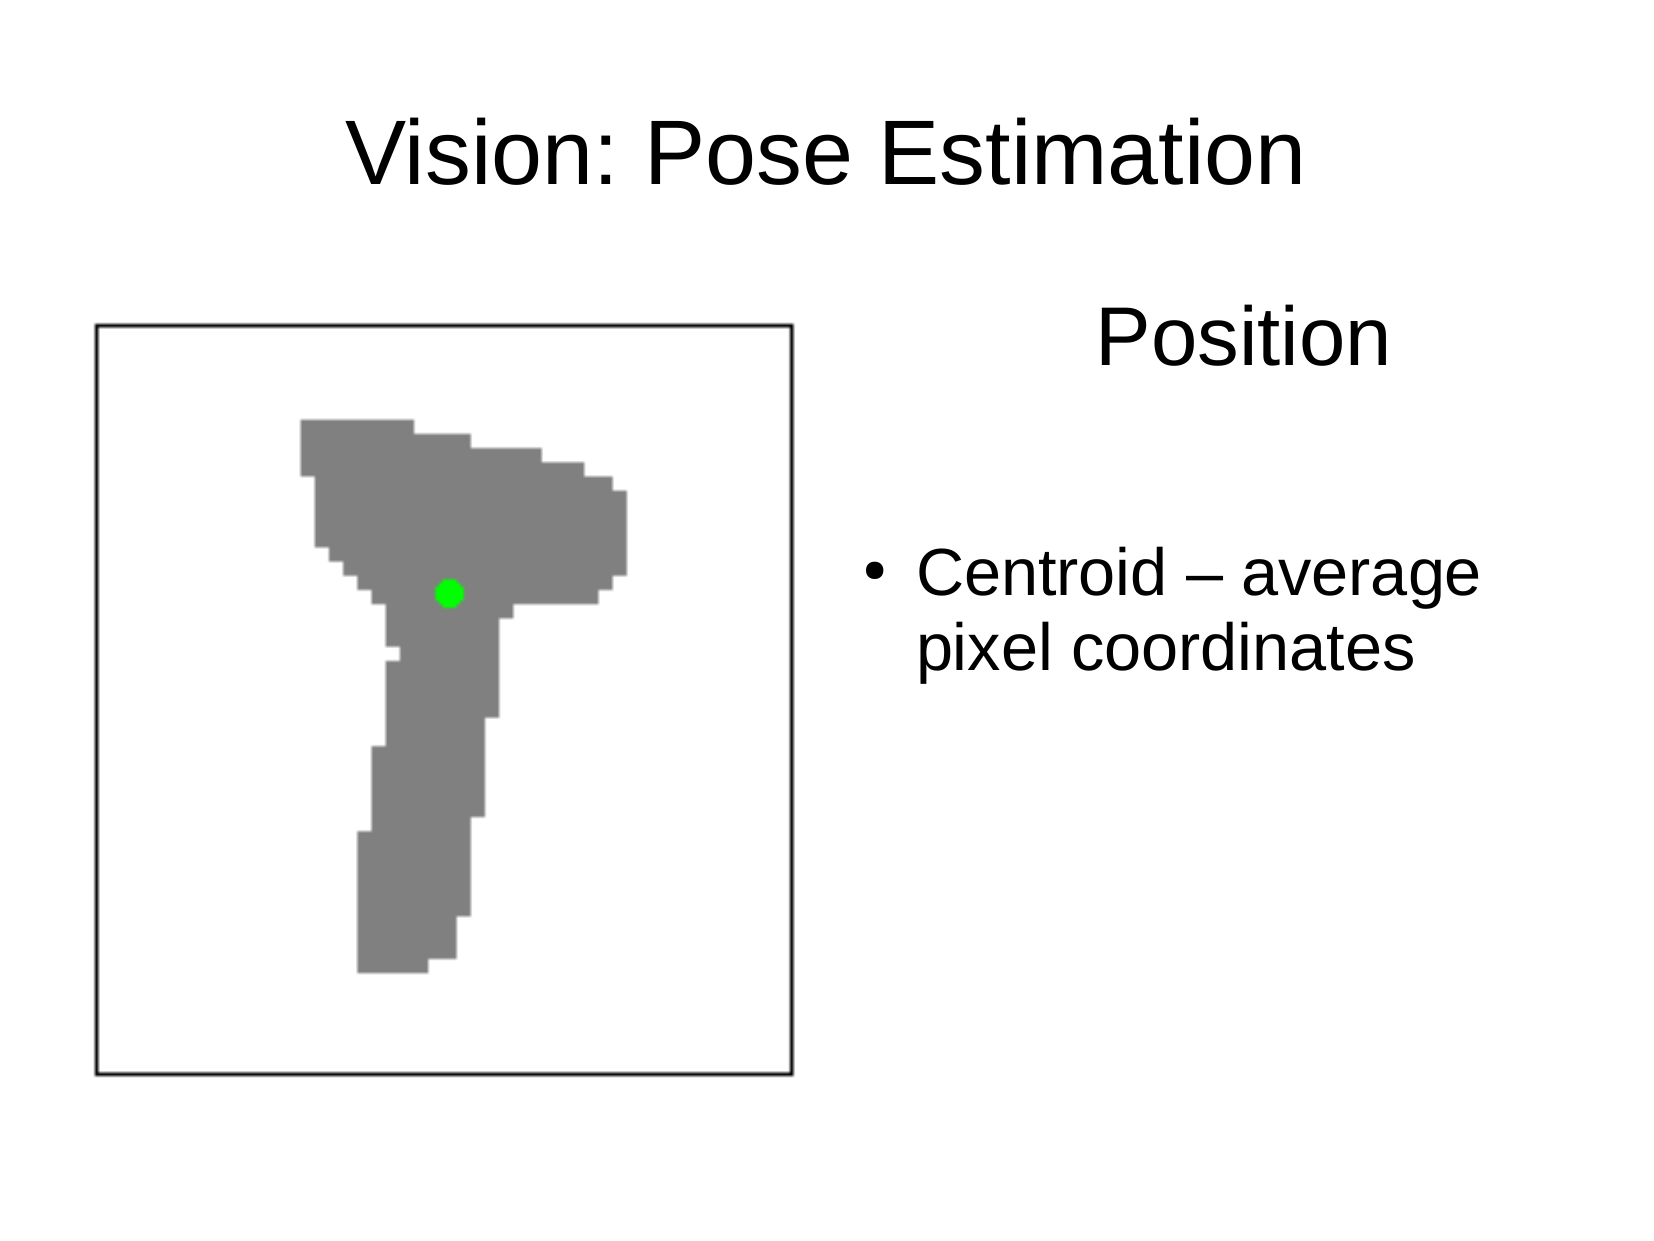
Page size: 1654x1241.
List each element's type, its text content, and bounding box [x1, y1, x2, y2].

list Position Centroid – average pixel coordinates [845, 290, 1572, 1094]
picture [82, 311, 809, 1088]
title Vision: Pose Estimation [82, 49, 1571, 257]
